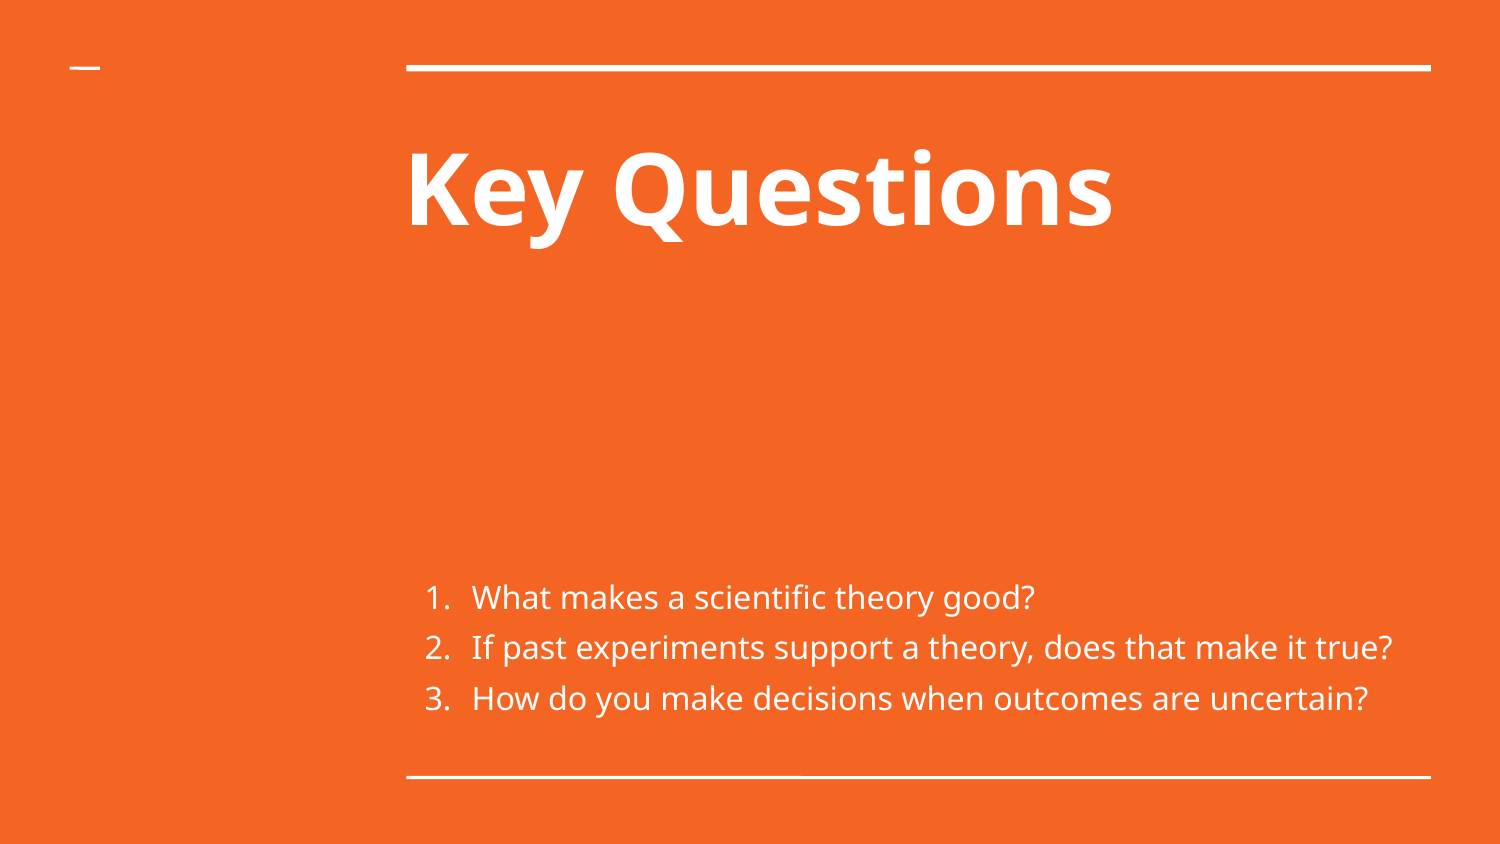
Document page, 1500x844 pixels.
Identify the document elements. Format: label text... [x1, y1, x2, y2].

subtitle What makes a scientific theory good? If past experiments support a theory, does that make it true? How do you make decisions when outcomes are uncertain? [392, 531, 1431, 735]
title Key Questions [389, 103, 1428, 357]
